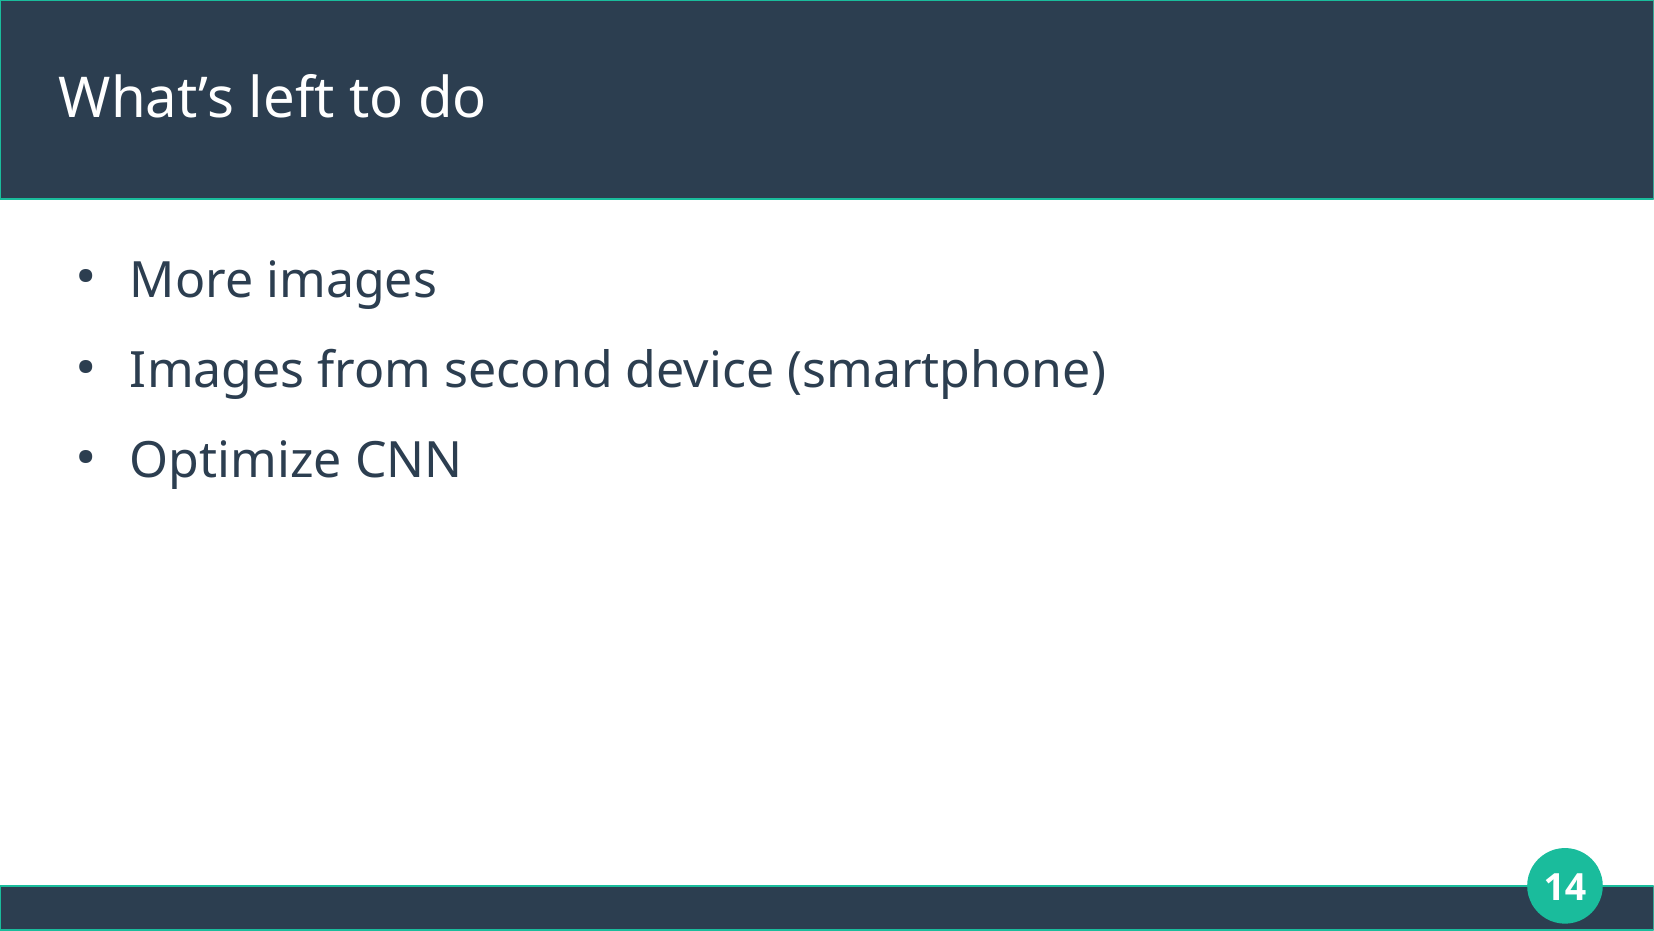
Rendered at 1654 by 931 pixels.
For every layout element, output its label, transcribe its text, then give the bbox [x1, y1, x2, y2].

title What’s left to do [59, 37, 1595, 155]
list More images Images from second device (smartphone) Optimize CNN [59, 243, 1595, 864]
